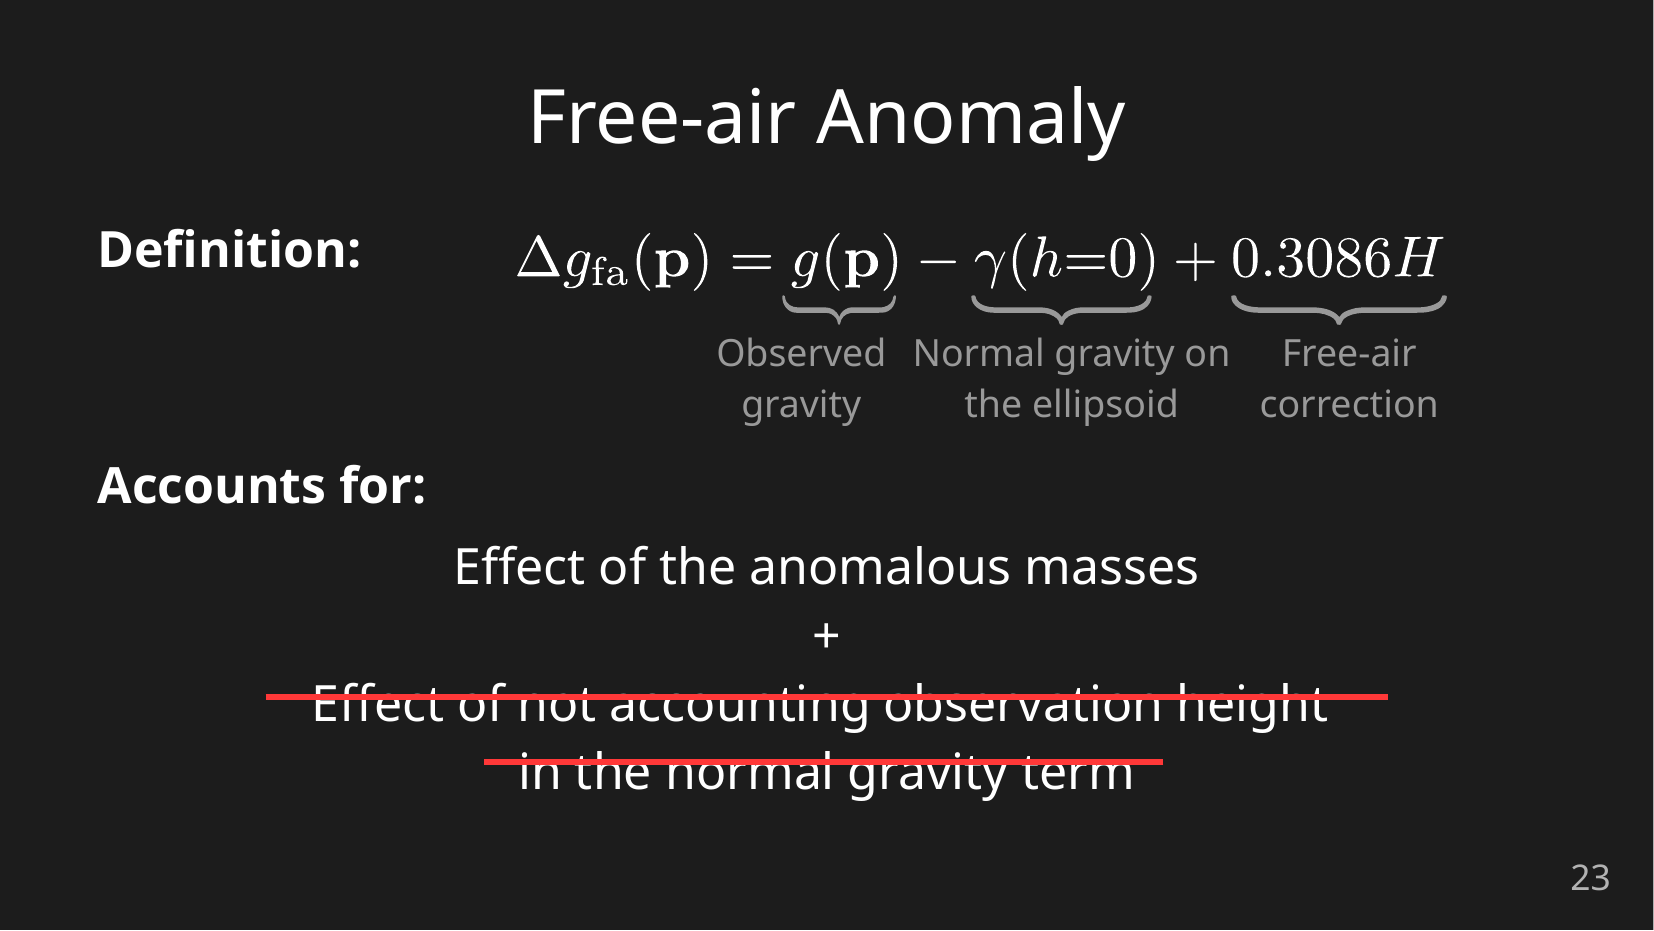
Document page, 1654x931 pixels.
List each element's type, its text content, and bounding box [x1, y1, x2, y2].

text_box [1233, 237, 1258, 278]
text_box [1231, 295, 1447, 319]
text_box [1176, 242, 1215, 282]
text_box [655, 250, 689, 288]
text_box [693, 232, 708, 291]
text_box [826, 232, 840, 291]
text_box [1140, 232, 1155, 291]
text_box Normal gravity on the ellipsoid [897, 318, 1247, 443]
text_box [592, 256, 607, 286]
text_box [920, 260, 957, 264]
text_box [1336, 237, 1361, 278]
text_box [1012, 232, 1027, 291]
title Free-air Anomaly [82, 37, 1571, 193]
text_box [974, 250, 1006, 289]
text_box [883, 232, 898, 291]
text_box [1278, 237, 1303, 278]
text_box [782, 295, 896, 318]
text_box [791, 250, 819, 289]
text_box [971, 295, 1152, 318]
text_box [1110, 237, 1136, 278]
text_box Observed gravity [678, 318, 897, 426]
text_box [517, 234, 560, 277]
text_box Definition: [82, 206, 532, 310]
text_box [607, 266, 628, 286]
text_box [845, 250, 878, 288]
text_box [563, 250, 591, 289]
text_box [1394, 236, 1444, 277]
text_box Accounts for: [82, 442, 532, 496]
text_box Effect of the anomalous masses + Effect of not accounting observation height in the normal gravity term [82, 496, 1571, 840]
text_box [636, 232, 651, 291]
text_box Free-air correction [1174, 319, 1524, 443]
text_box <number> [1409, 845, 1626, 916]
text_box [1365, 237, 1390, 278]
text_box [1307, 237, 1332, 278]
text_box [1265, 270, 1272, 277]
text_box [1032, 236, 1062, 278]
